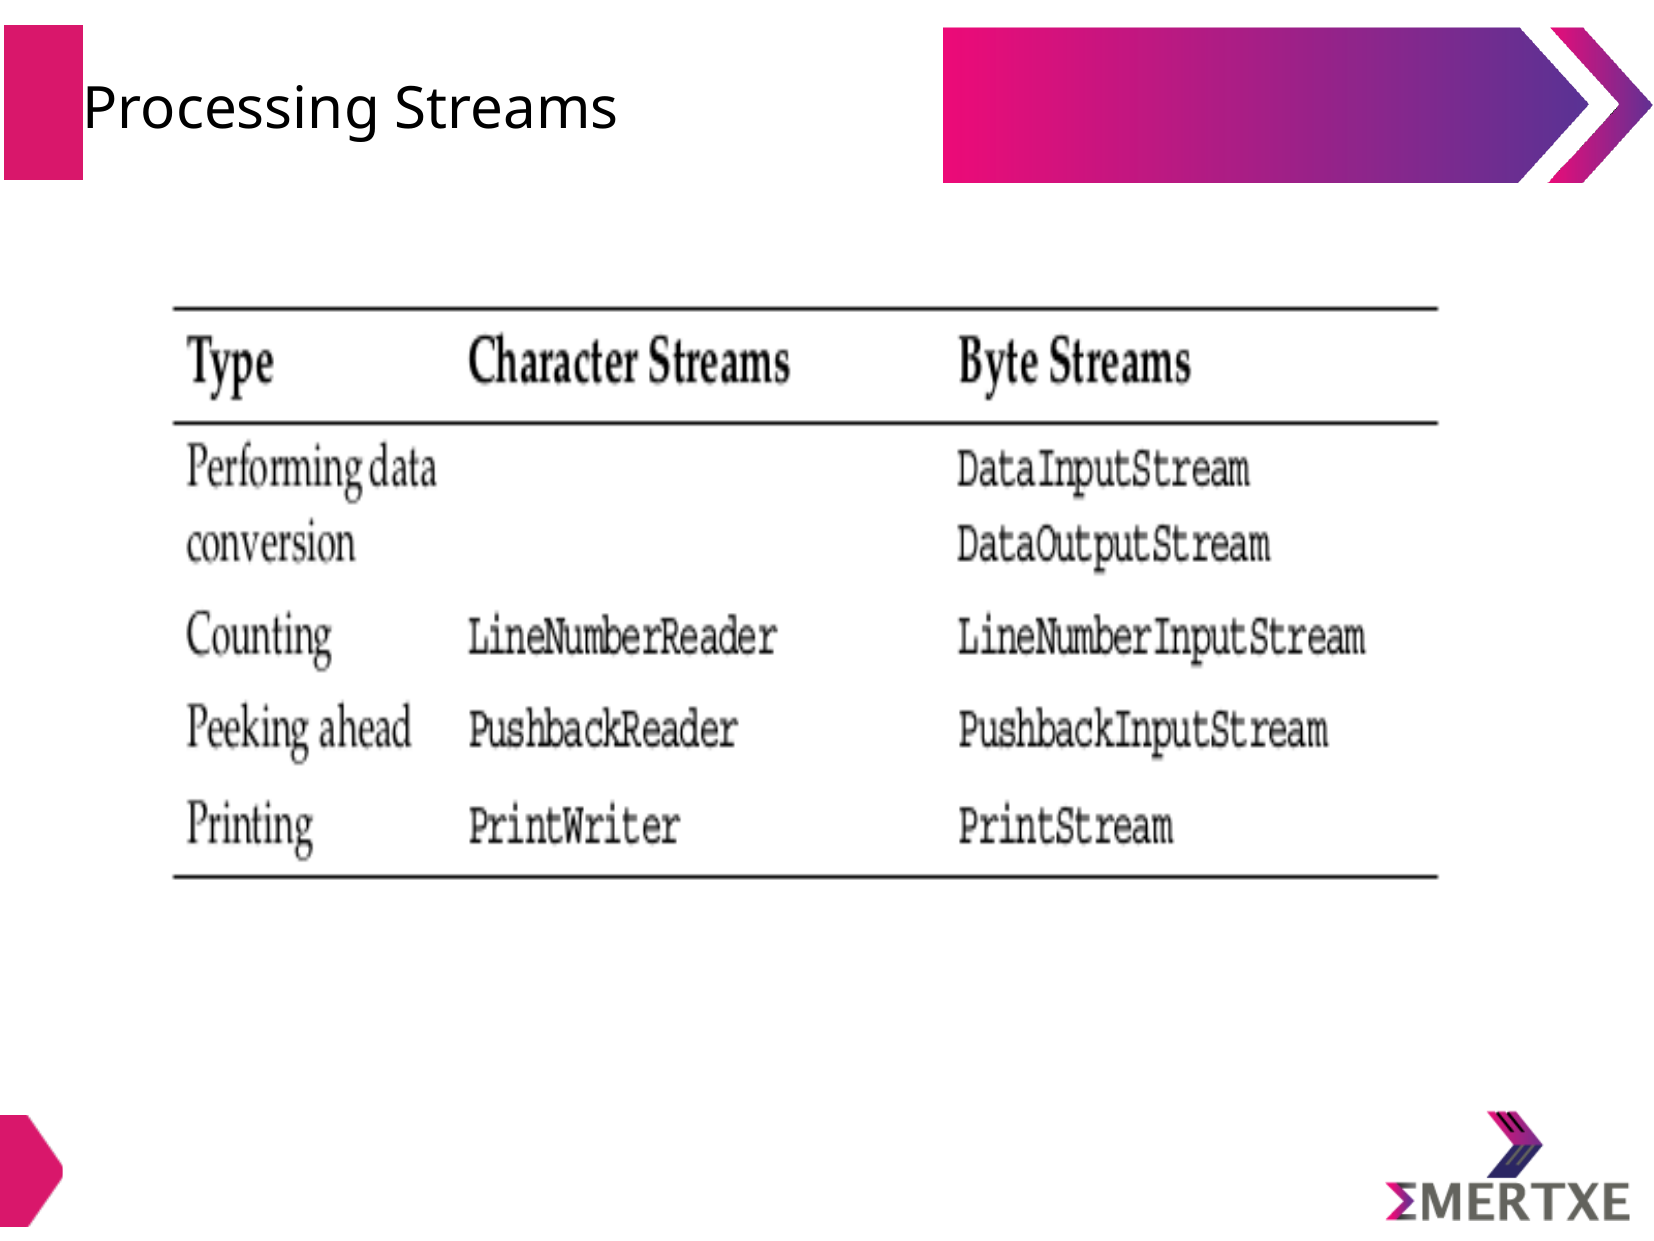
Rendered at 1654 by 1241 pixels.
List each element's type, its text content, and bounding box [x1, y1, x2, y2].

picture [1571, 27, 1653, 183]
picture [150, 269, 1456, 931]
picture [1385, 1107, 1631, 1221]
title Processing Streams [82, 2, 1571, 210]
